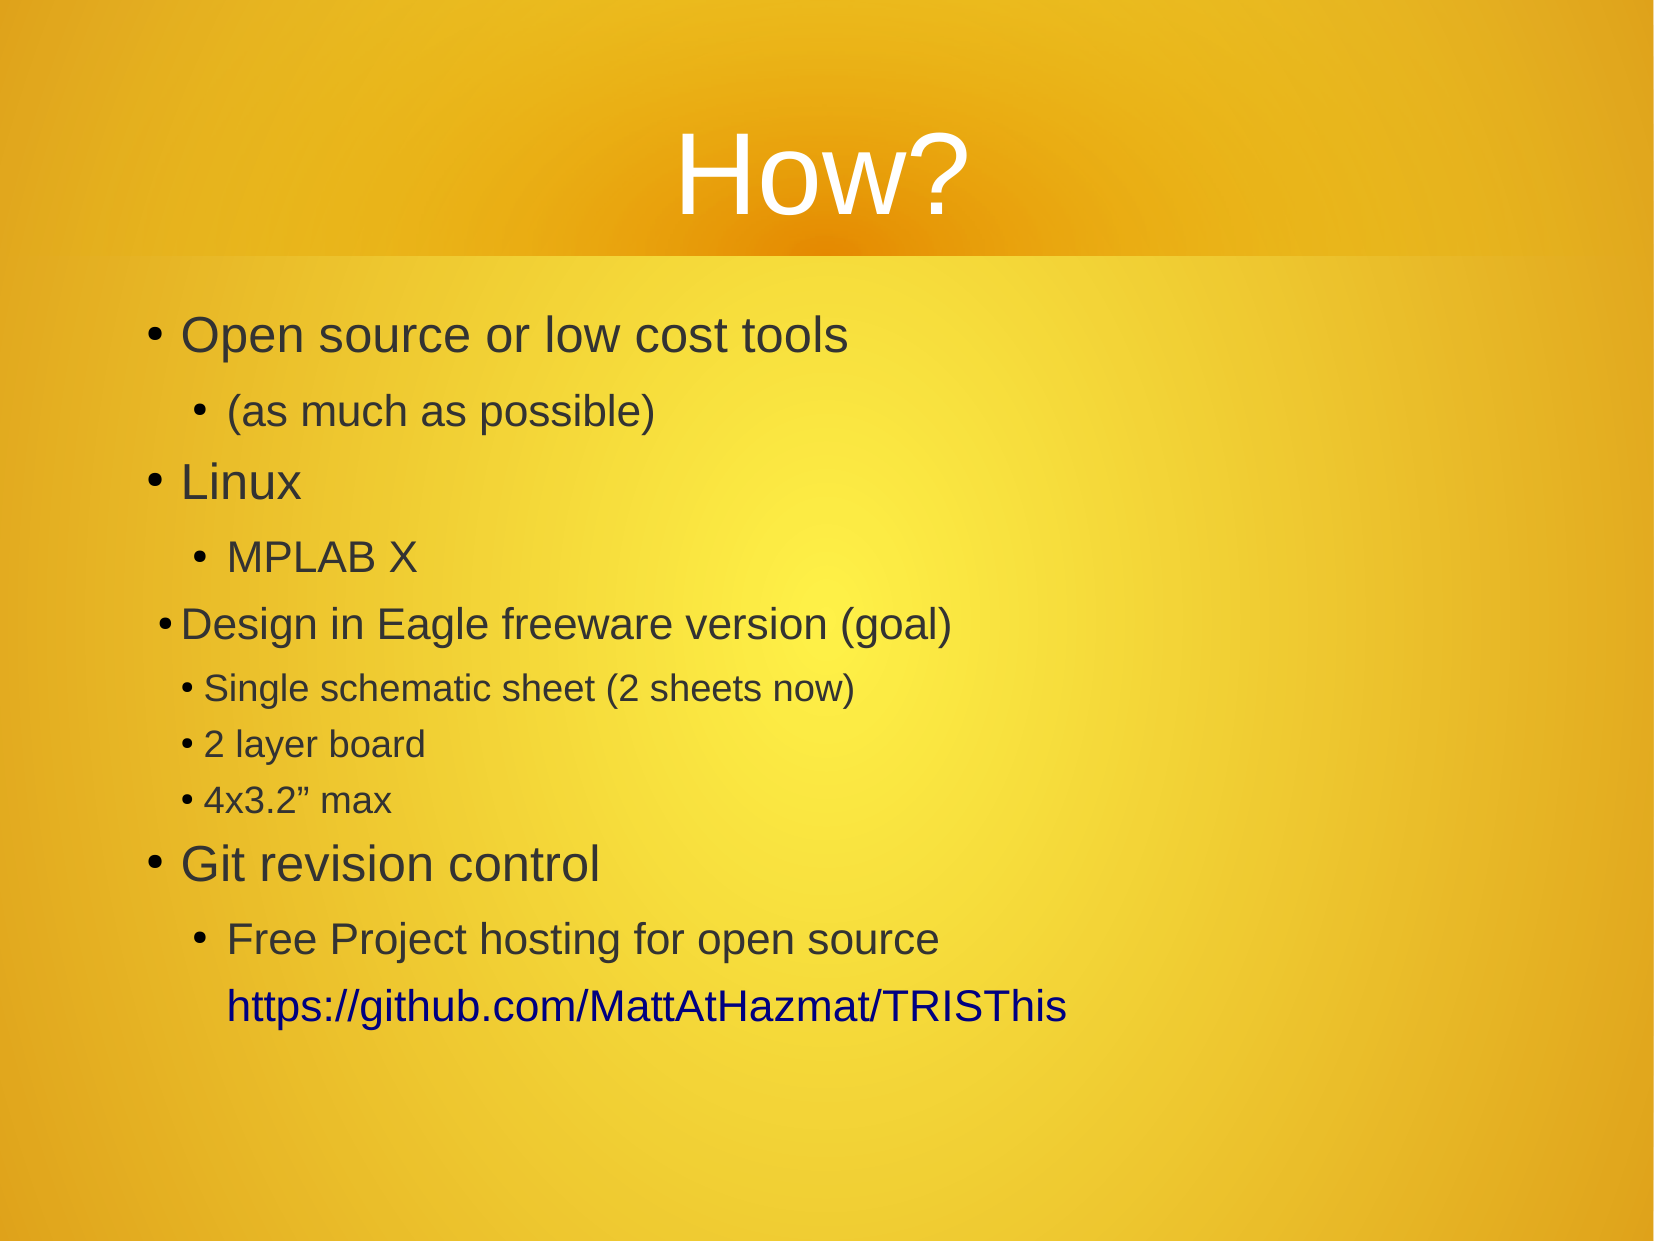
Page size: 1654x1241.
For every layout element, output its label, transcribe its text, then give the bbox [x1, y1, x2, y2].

list Open source or low cost tools (as much as possible) Linux MPLAB X Design in Eagle freeware version (goal) Single schematic sheet (2 sheets now) 2 layer board 4x3.2” max Git revision control Free Project hosting for open source https://github.com/MattAtHazmat/TRISThis [134, 306, 1519, 1036]
title How? [78, 70, 1567, 278]
